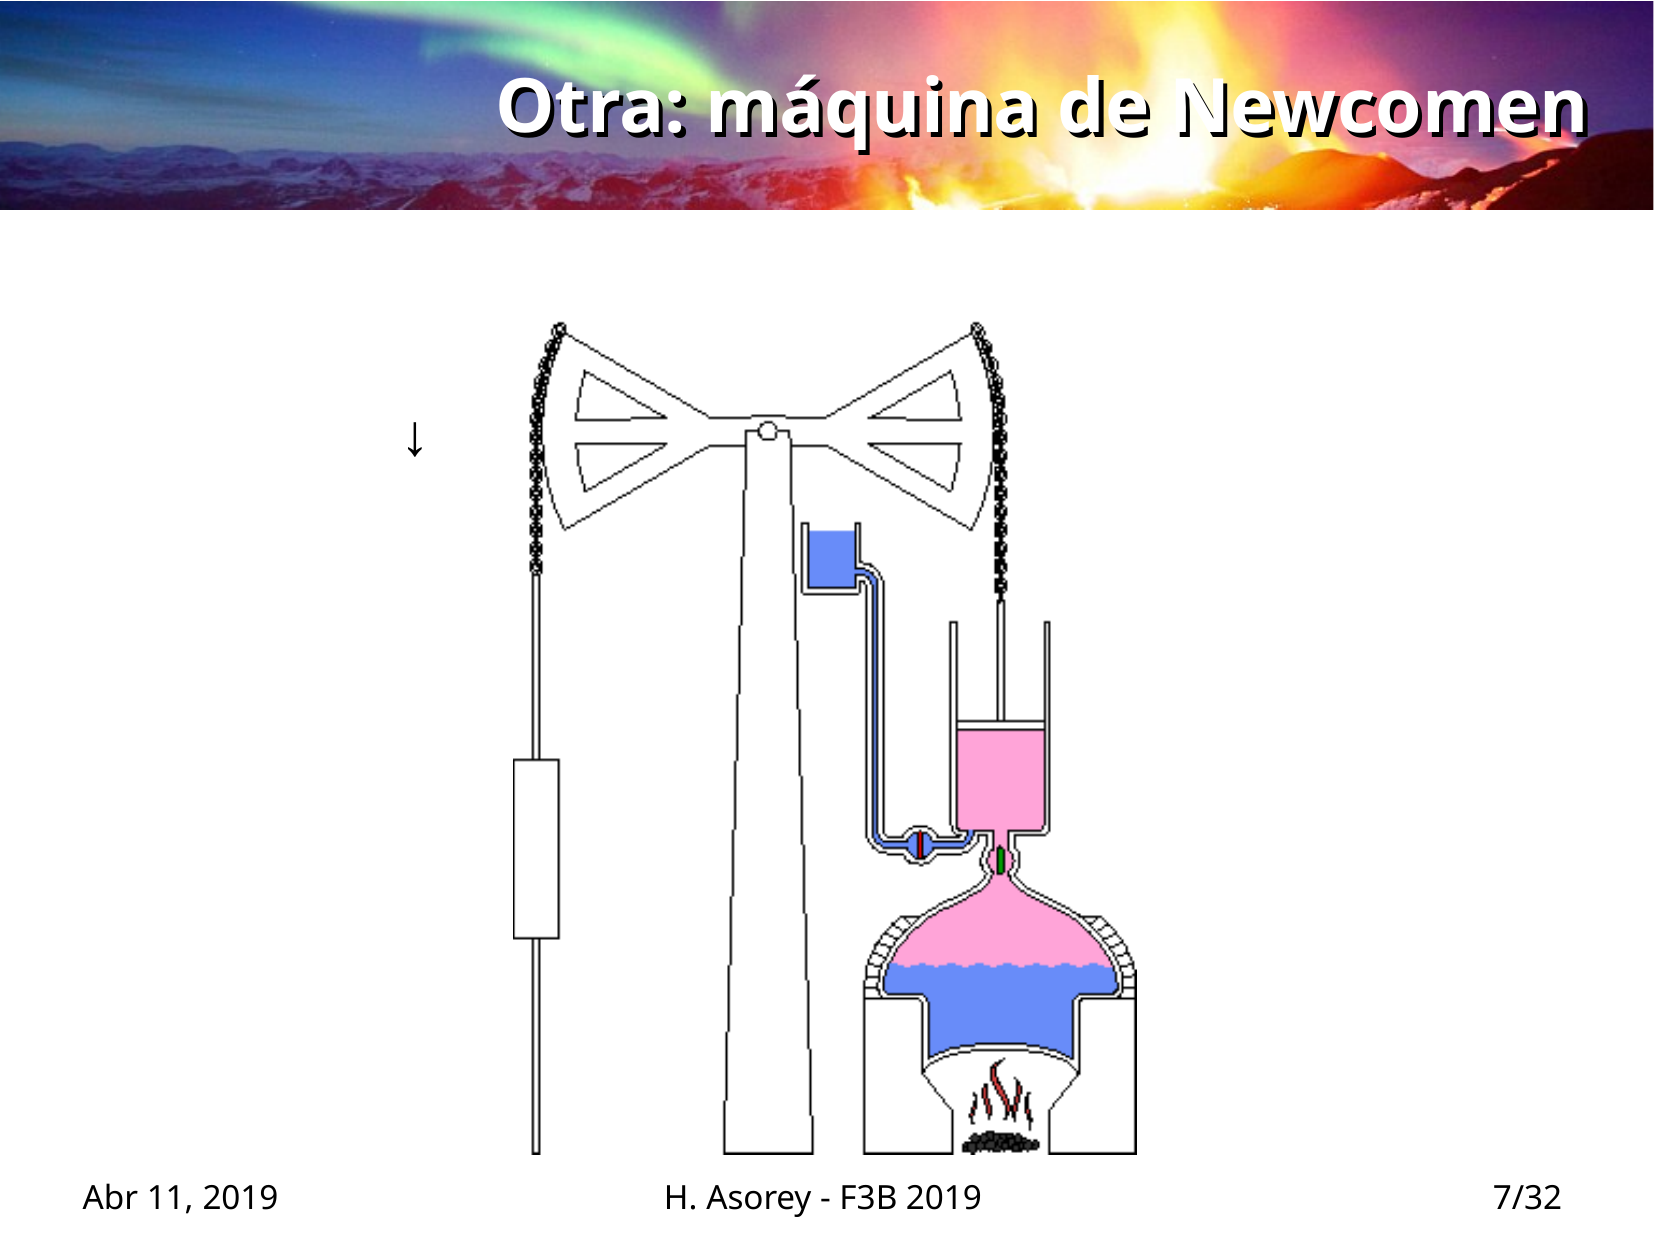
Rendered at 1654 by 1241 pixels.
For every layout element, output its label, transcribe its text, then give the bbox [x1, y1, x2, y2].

picture [0, 1, 1654, 210]
title Otra: máquina de Newcomen [45, 15, 1606, 191]
picture [513, 254, 1137, 1156]
text_box ↓ [385, 389, 445, 475]
